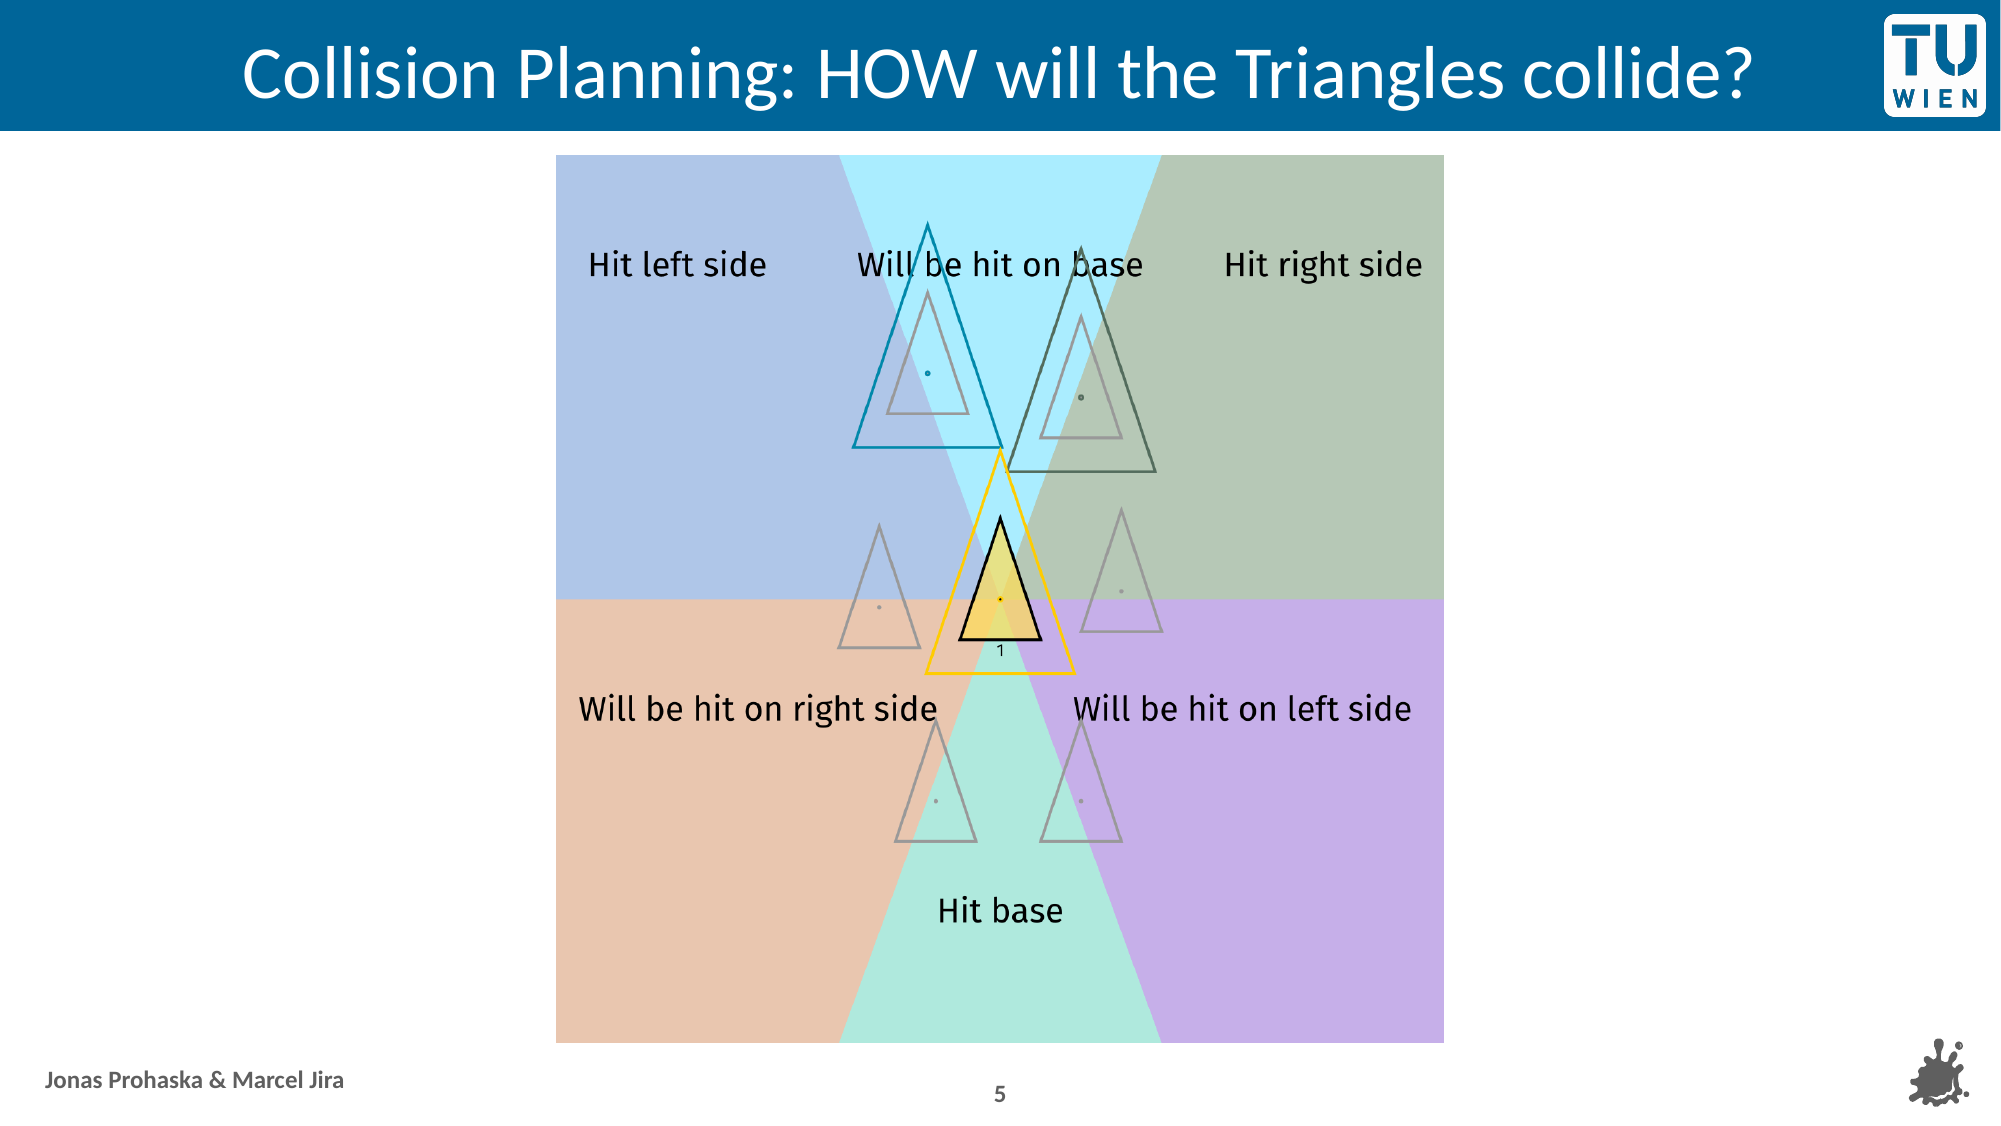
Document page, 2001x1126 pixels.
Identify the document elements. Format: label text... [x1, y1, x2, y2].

picture [1885, 15, 1985, 116]
picture [556, 155, 1444, 1043]
text_box <number> [882, 1067, 1119, 1118]
text_box Collision Planning: HOW will the Triangles collide? [137, 6, 1863, 131]
text_box Jonas Prohaska & Marcel Jira [25, 1068, 837, 1118]
